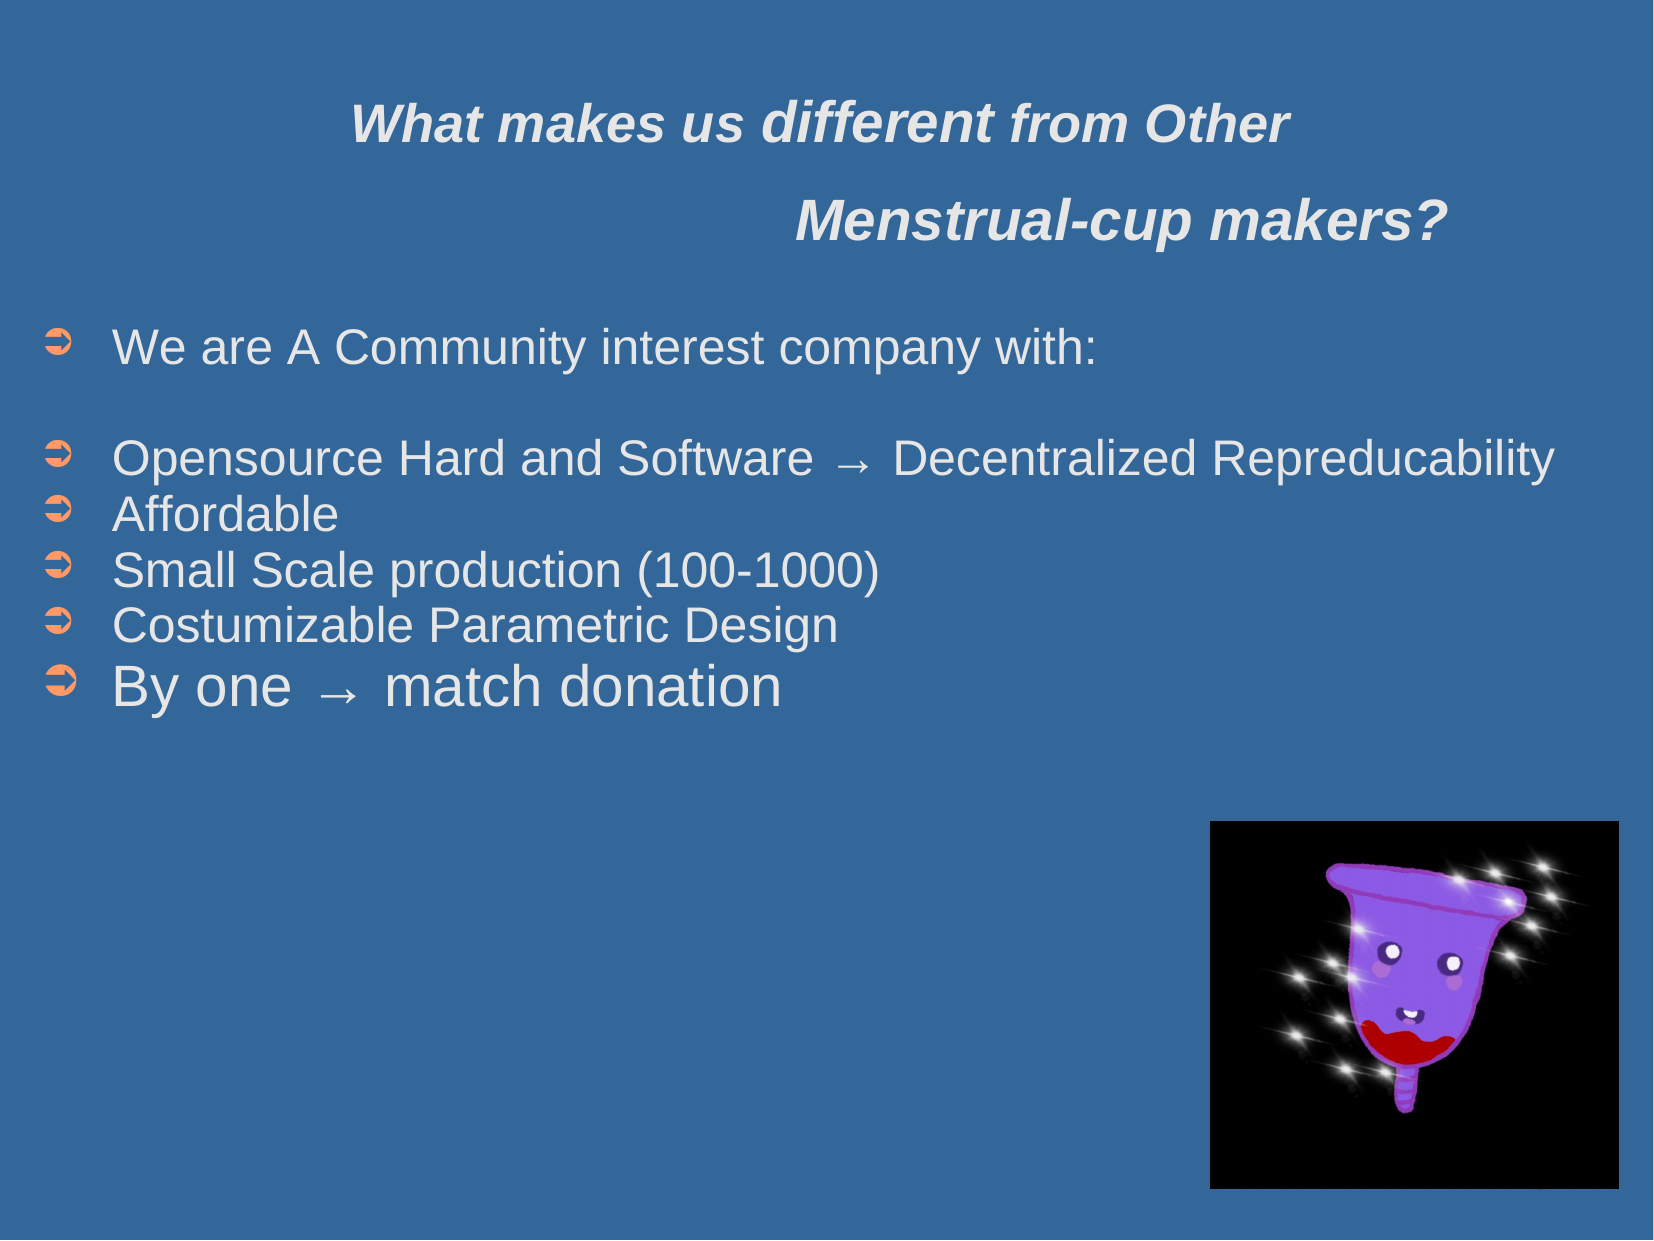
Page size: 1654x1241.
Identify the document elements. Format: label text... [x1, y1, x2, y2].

picture [1210, 821, 1619, 1189]
title What makes us different from Other [121, 19, 1534, 227]
list We are A Community interest company with: Opensource Hard and Software → Decentralized Repreducability Affordable Small Scale production (100-1000) Costumizable Parametric Design By one → match donation [29, 263, 1560, 1045]
title Menstrual-cup makers? [416, 117, 1654, 325]
